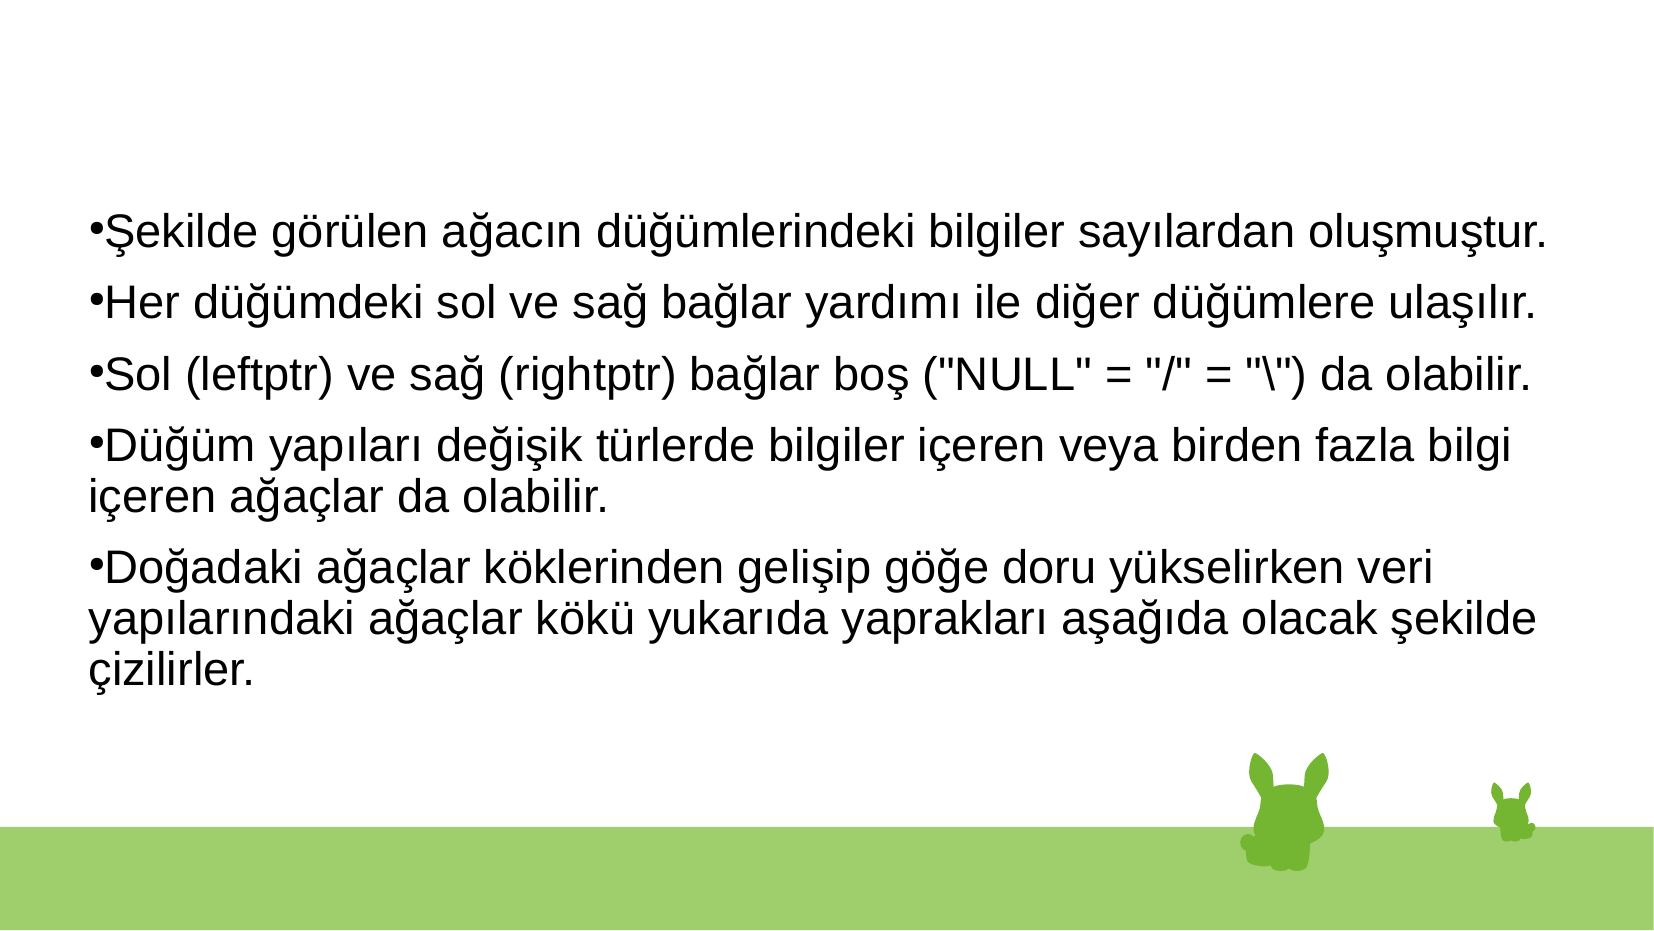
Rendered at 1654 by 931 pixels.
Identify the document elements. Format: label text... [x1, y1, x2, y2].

list ﻿Şekilde görülen ağacın düğümlerindeki bilgiler sayılardan oluşmuştur. Her düğümdeki sol ve sağ bağlar yardımı ile diğer düğümlere ulaşılır. Sol (leftptr) ve sağ (rightptr) bağlar boş ("NULL" = "/" = "\") da olabilir. Düğüm yapıları değişik türlerde bilgiler içeren veya birden fazla bilgi içeren ağaçlar da olabilir. Doğadaki ağaçlar köklerinden gelişip göğe doru yükselirken veri yapılarındaki ağaçlar kökü yukarıda yaprakları aşağıda olacak şekilde çizilirler. [88, 206, 1565, 739]
